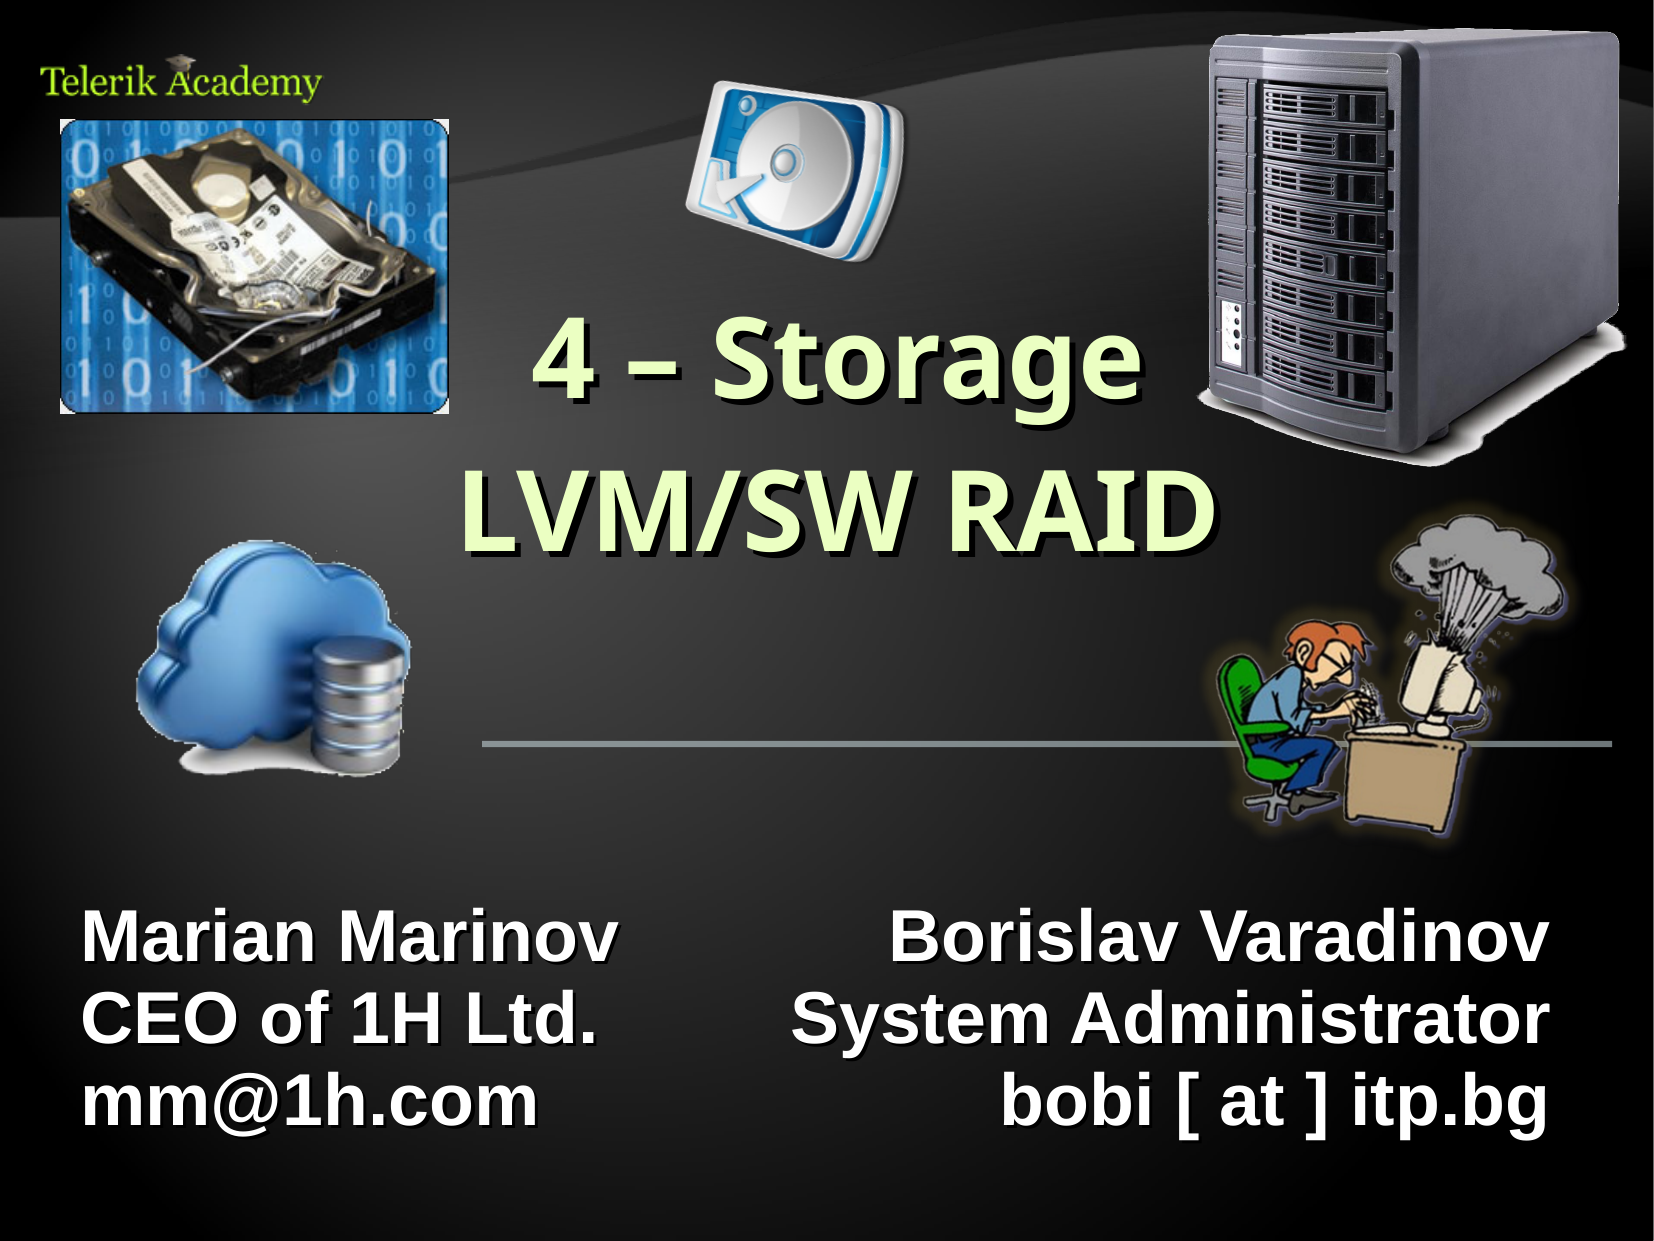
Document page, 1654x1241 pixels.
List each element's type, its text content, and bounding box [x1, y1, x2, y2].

text_box Borislav Varadinov System Administrator bobi [ at ] itp.bg [777, 800, 1552, 1236]
picture [0, 0, 1654, 1241]
title 4 – Storage LVM/SW RAID [94, 293, 1170, 569]
subtitle Marian Marinov CEO of 1H Ltd. mm@1h.com [80, 800, 687, 1236]
